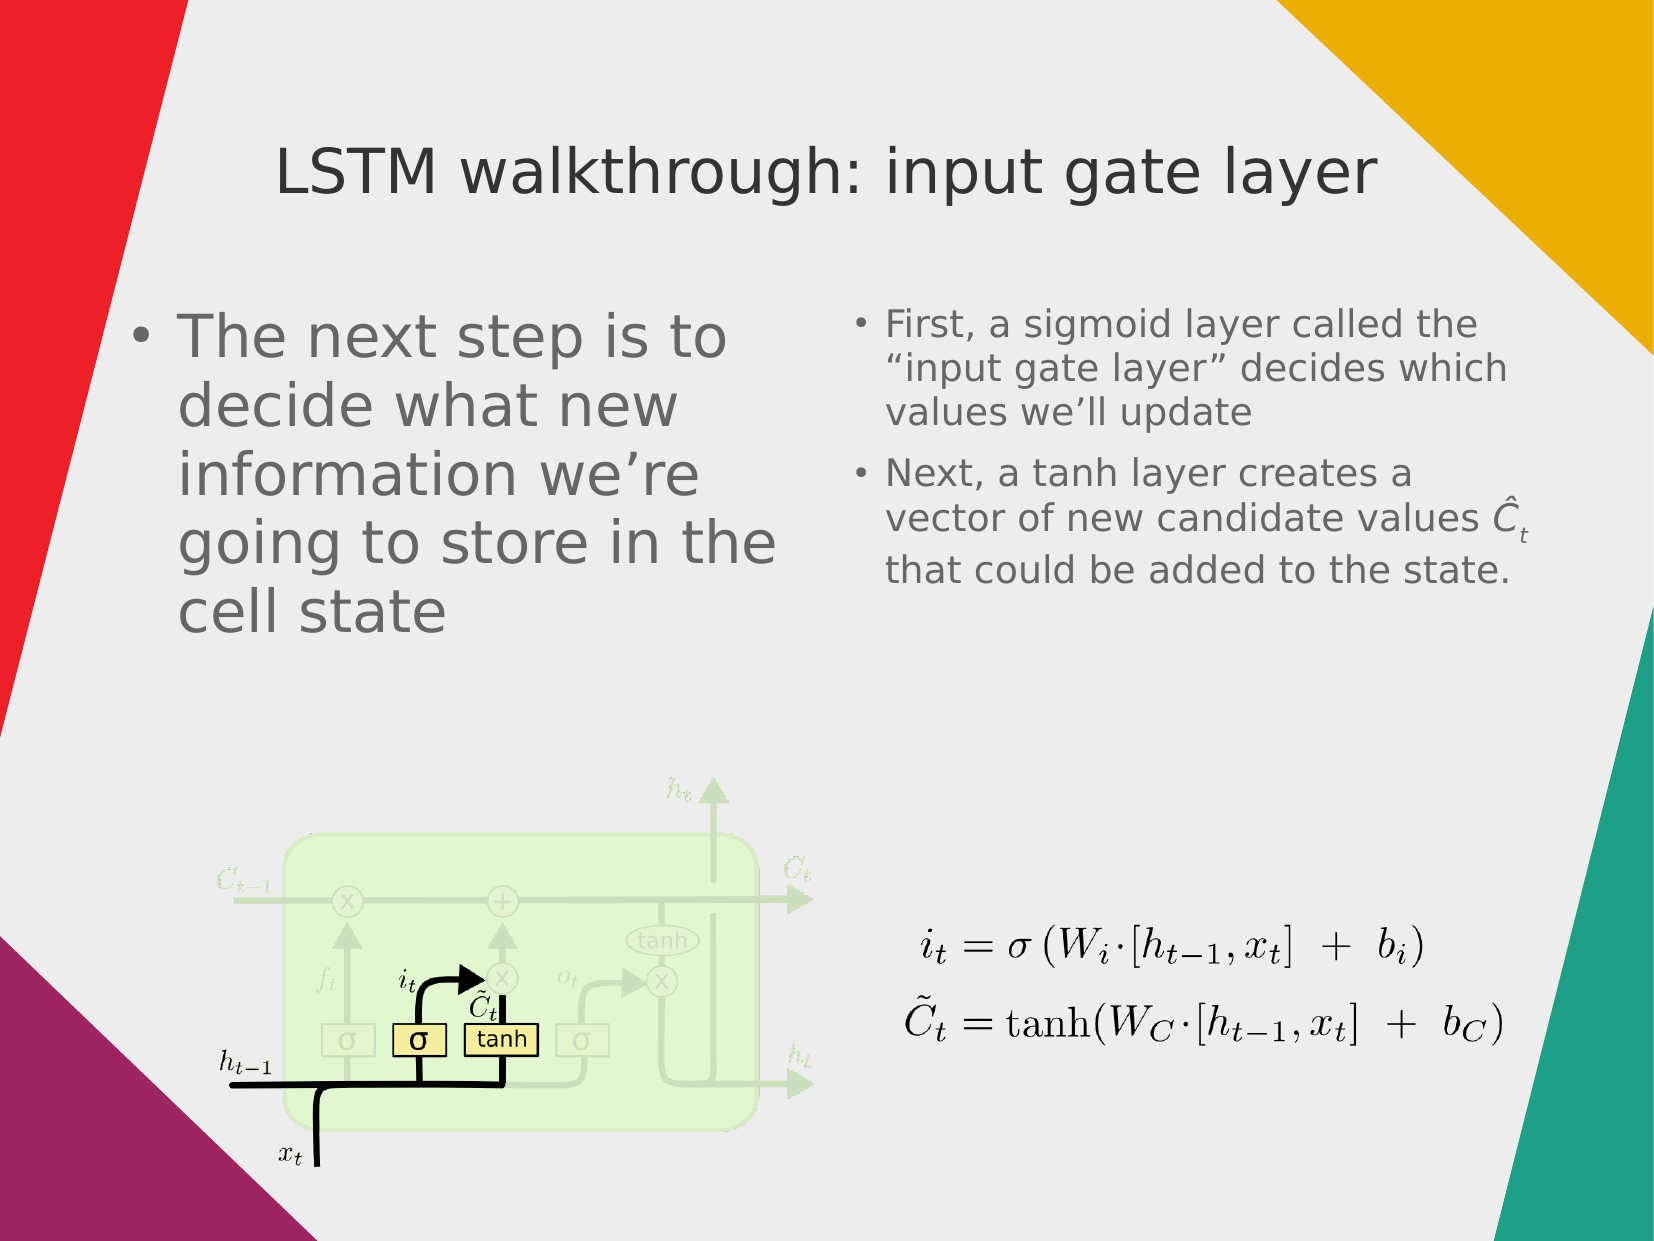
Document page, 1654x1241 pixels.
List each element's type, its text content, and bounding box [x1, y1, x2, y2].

list The next step is to decide what new information we’re going to store in the cell state [114, 302, 810, 651]
title LSTM walkthrough: input gate layer [114, 73, 1539, 271]
picture [200, 767, 1512, 1173]
list First, a sigmoid layer called the “input gate layer” decides which values we’ll update Next, a tanh layer creates a vector of new candidate values Ĉt that could be added to the state. [844, 302, 1540, 651]
